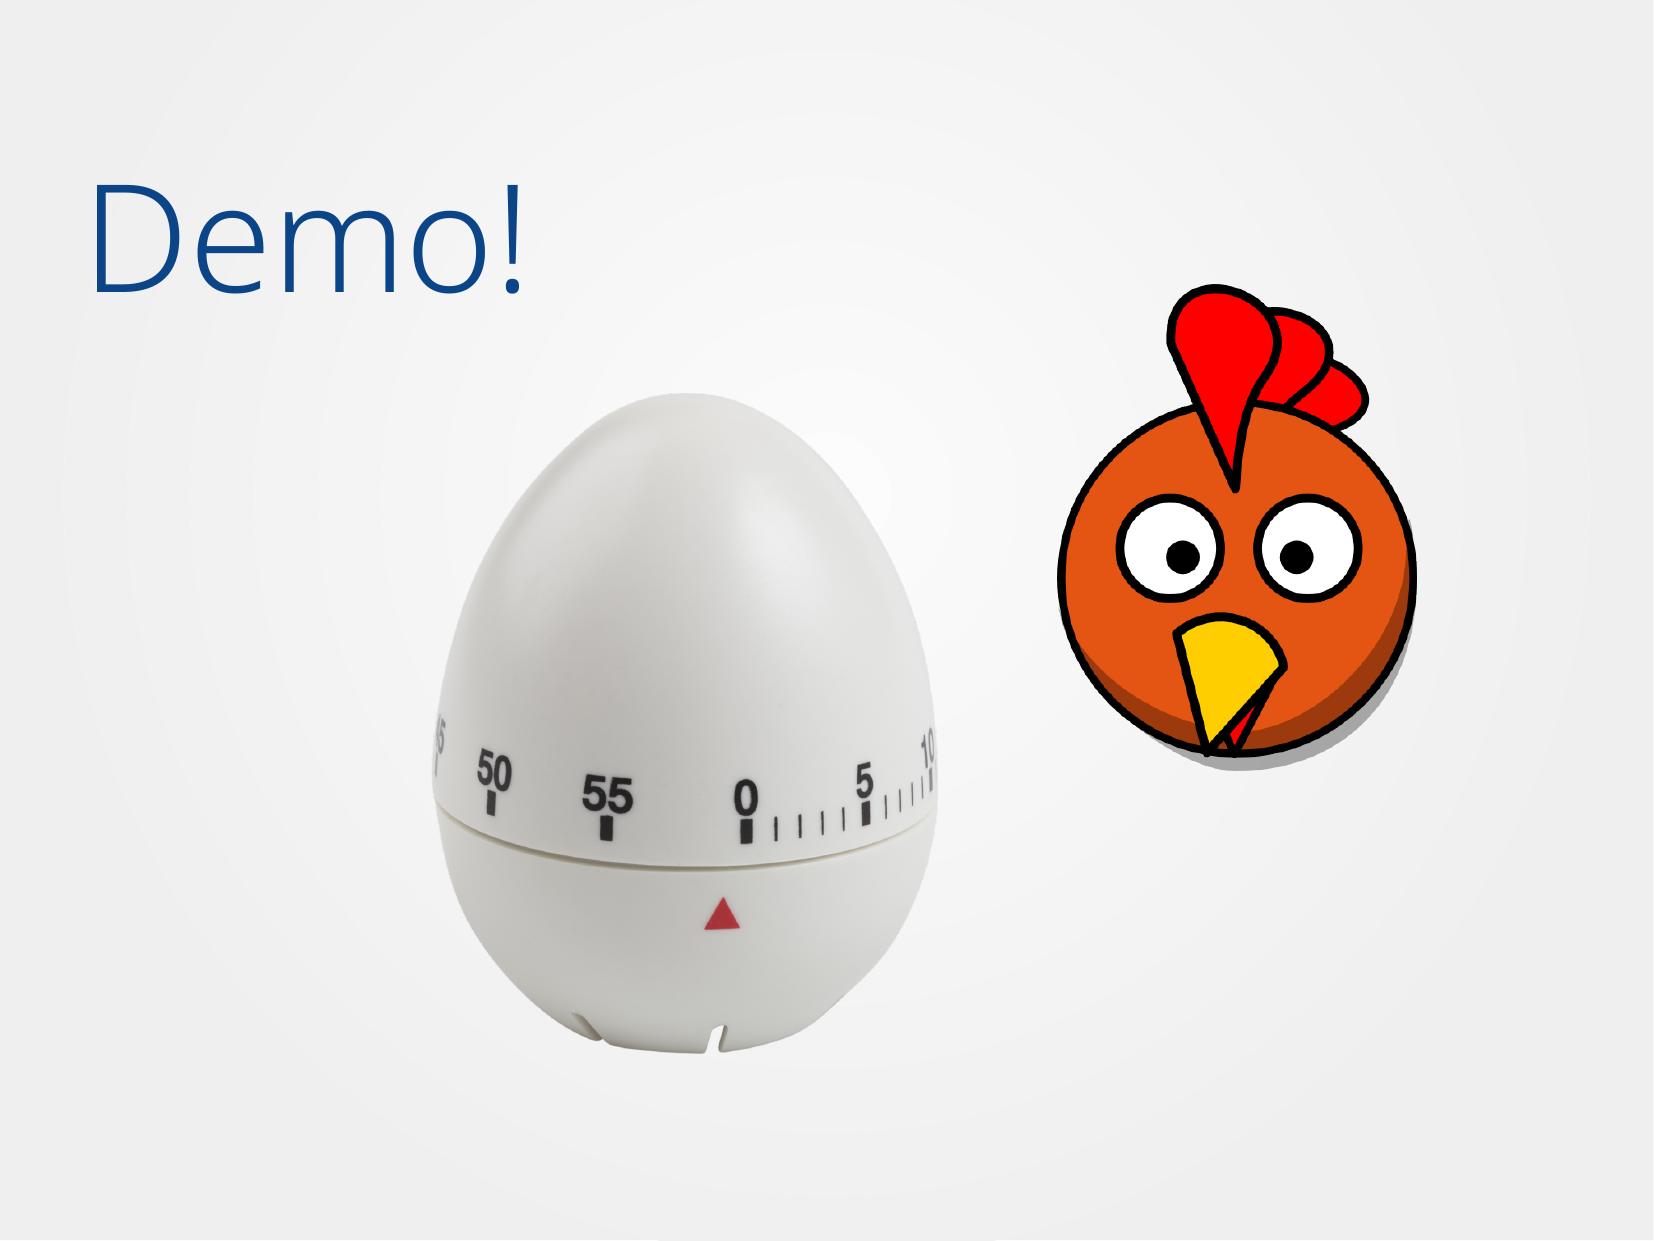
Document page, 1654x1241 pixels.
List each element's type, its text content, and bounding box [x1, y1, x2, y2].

picture [1057, 284, 1417, 771]
picture [422, 380, 948, 1060]
title Demo! [82, 80, 1572, 337]
